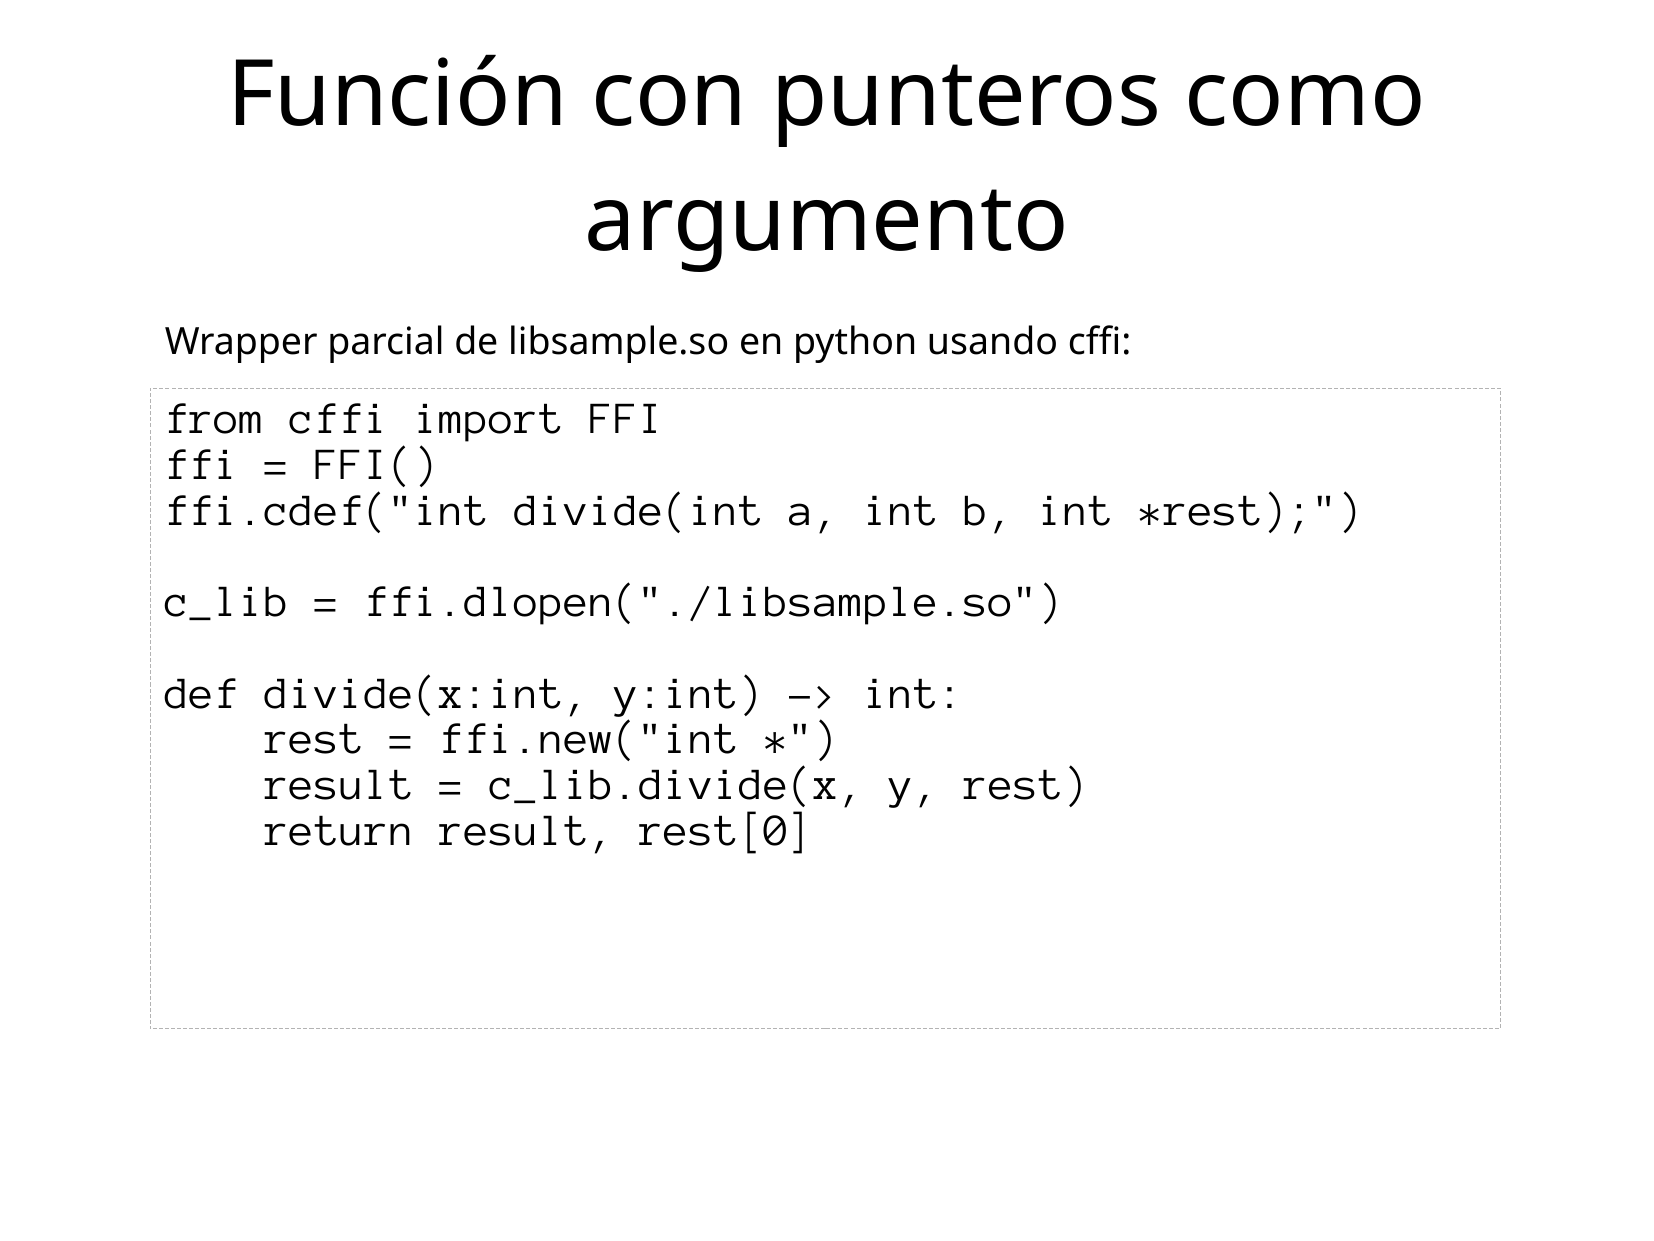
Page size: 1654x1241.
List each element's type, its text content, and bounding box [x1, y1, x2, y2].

title Función con punteros como argumento [82, 45, 1571, 261]
text_box from cffi import FFI ffi = FFI() ffi.cdef("int divide(int a, int b, int *rest);") c_lib = ffi.dlopen("./libsample.so") def divide(x:int, y:int) -> int: rest = ffi.new("int *") result = c_lib.divide(x, y, rest) return result, rest[0] [150, 388, 1501, 862]
text_box Wrapper parcial de libsample.so en python usando cffi: [150, 307, 1061, 367]
